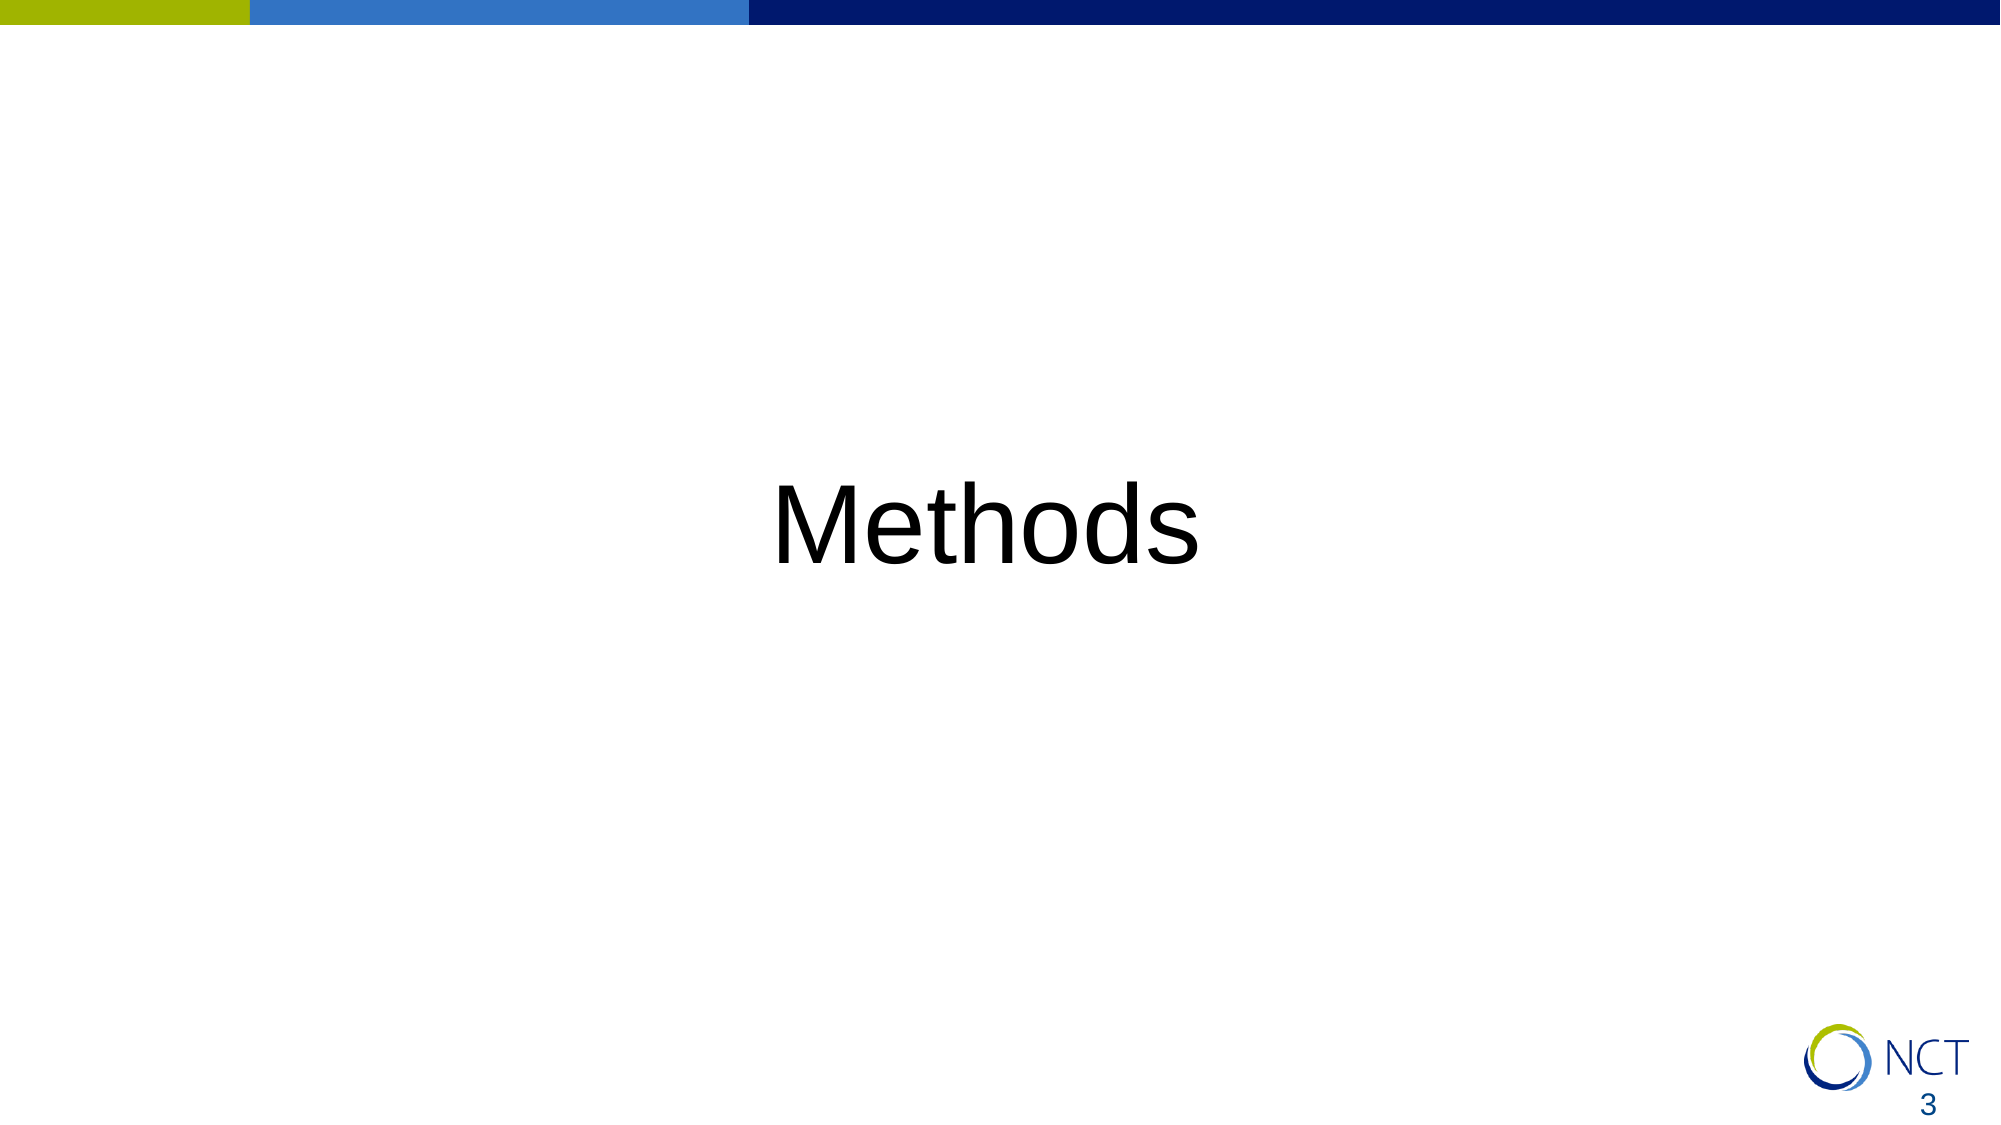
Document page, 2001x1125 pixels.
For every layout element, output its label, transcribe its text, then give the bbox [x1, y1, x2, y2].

text_box 3 [1905, 1080, 1951, 1125]
title Methods [90, 149, 1882, 901]
picture [1804, 1024, 1969, 1091]
